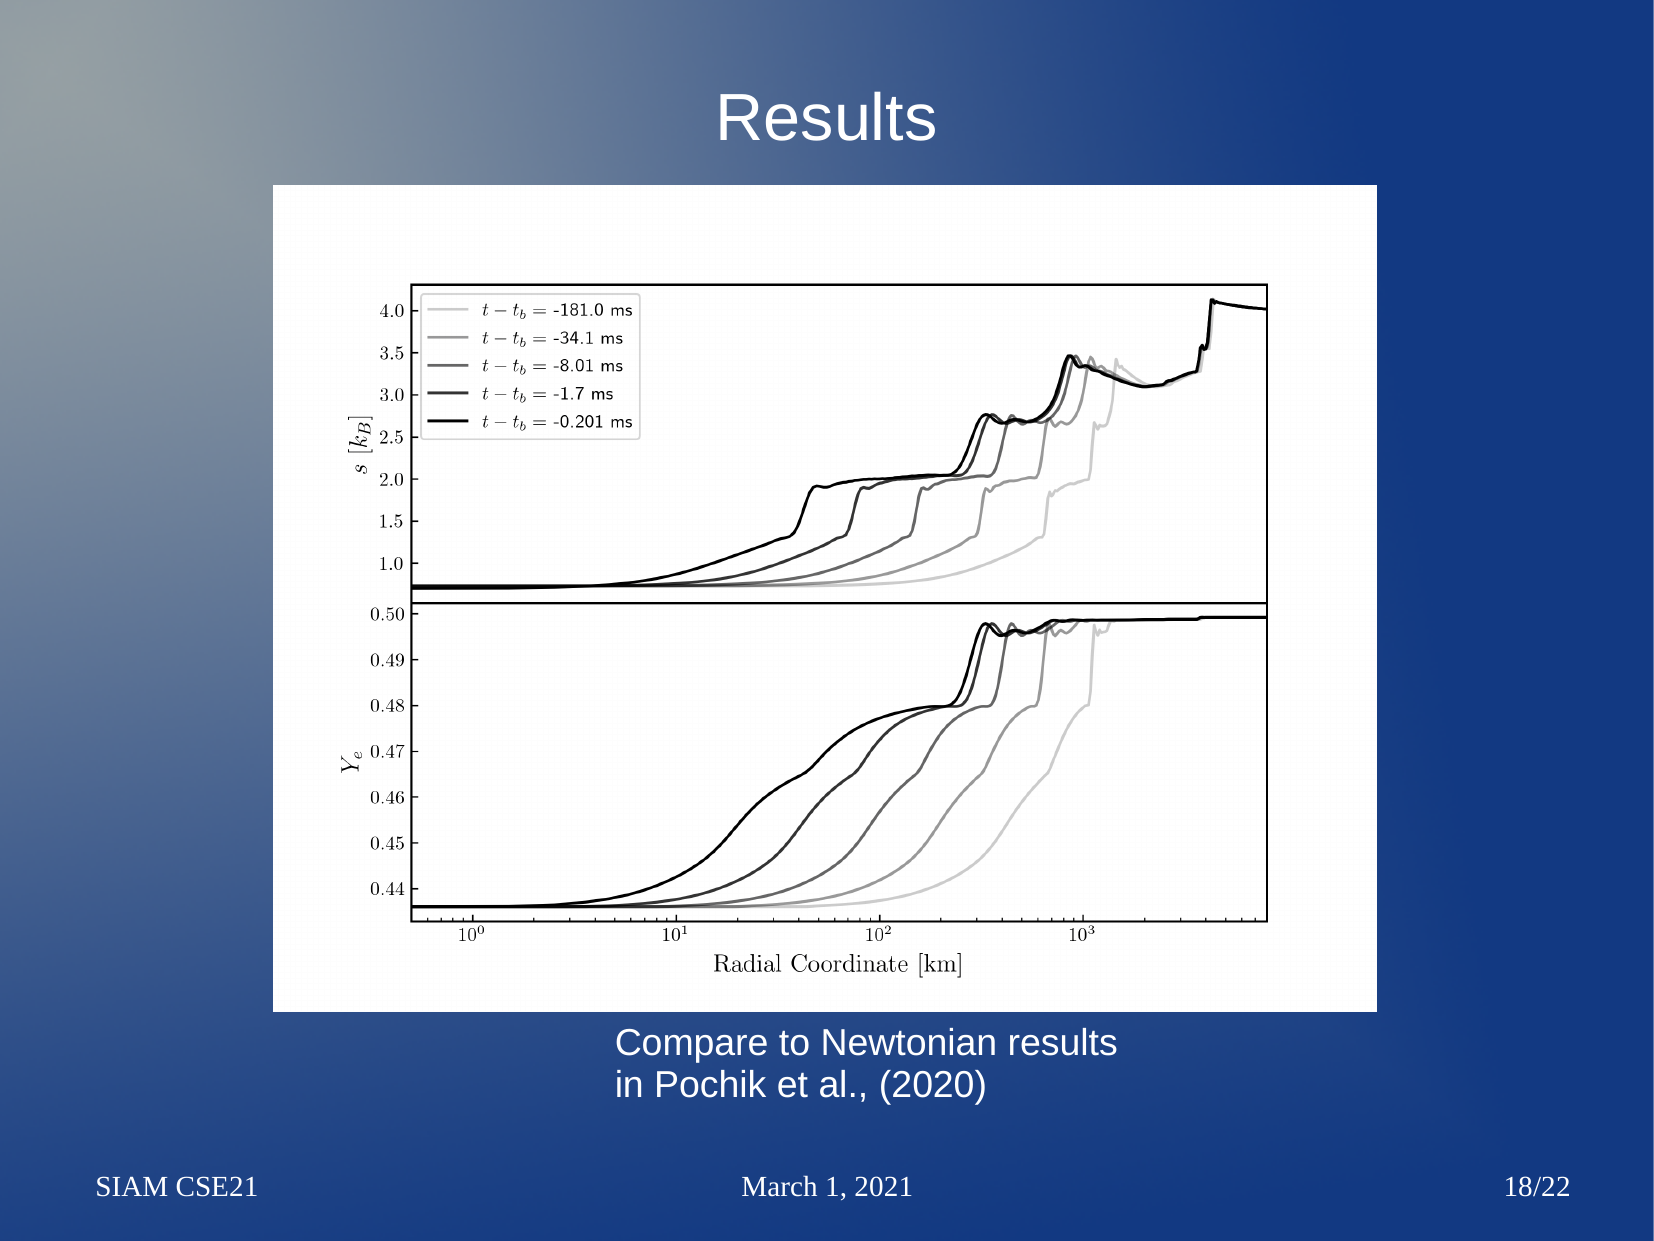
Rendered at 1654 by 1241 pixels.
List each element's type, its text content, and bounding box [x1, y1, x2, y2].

title Results [82, 13, 1571, 222]
picture [0, 0, 1654, 1241]
text_box Compare to Newtonian results in Pochik et al., (2020) [600, 1013, 1141, 1113]
